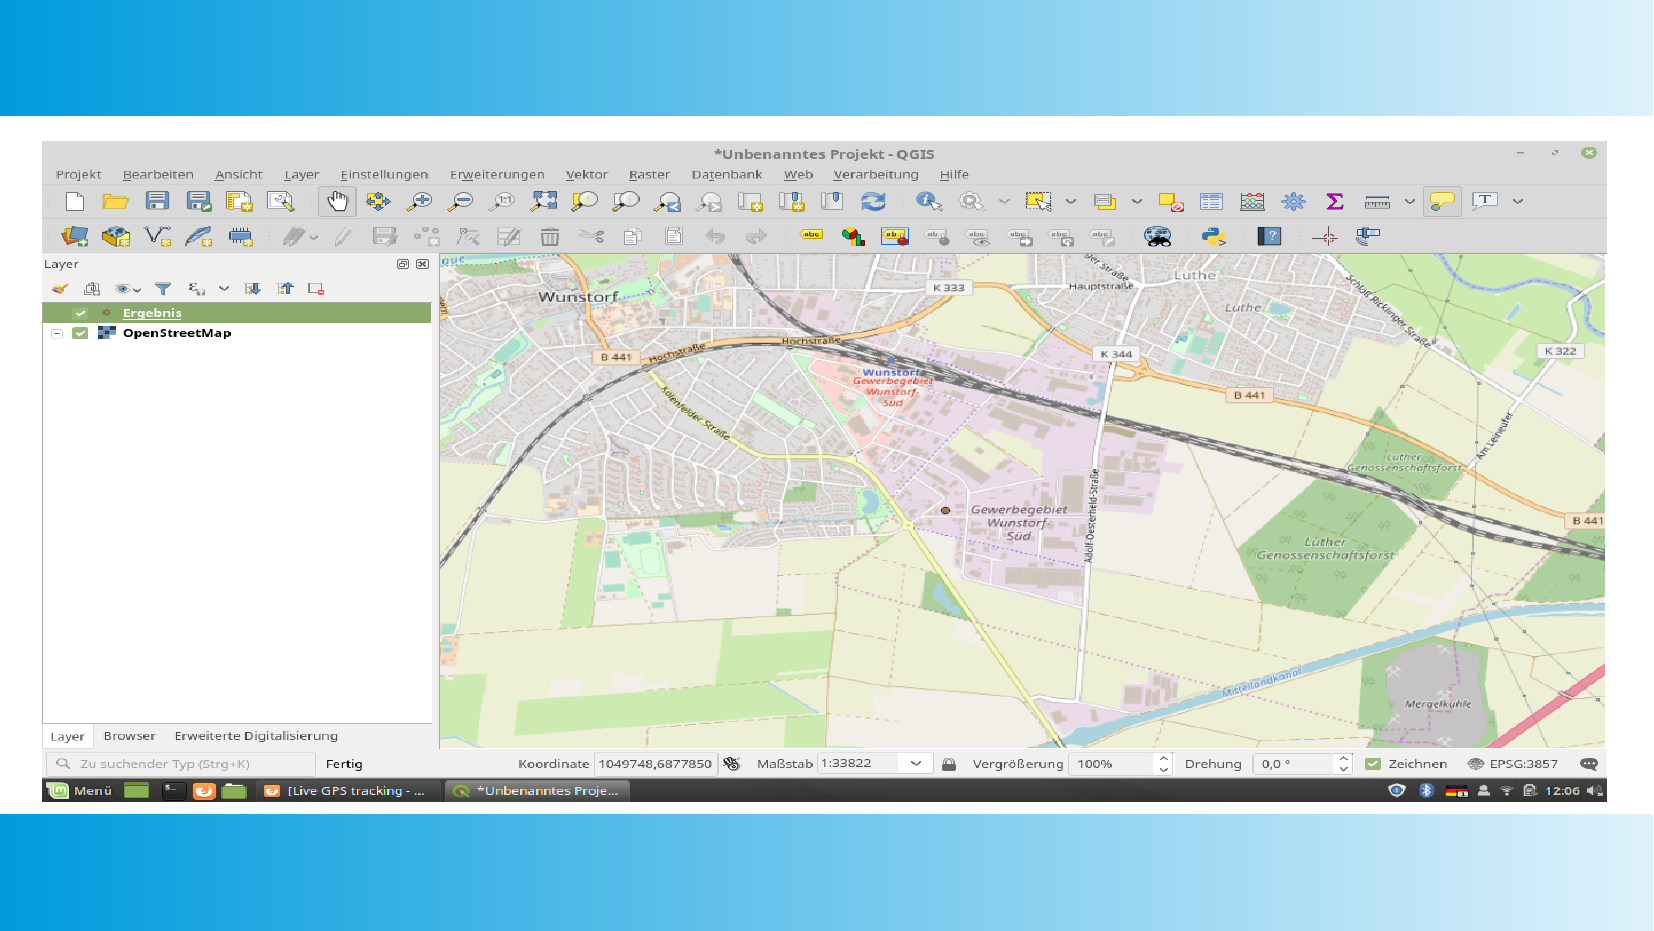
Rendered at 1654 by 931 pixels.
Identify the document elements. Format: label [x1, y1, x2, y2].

picture [42, 141, 1607, 802]
